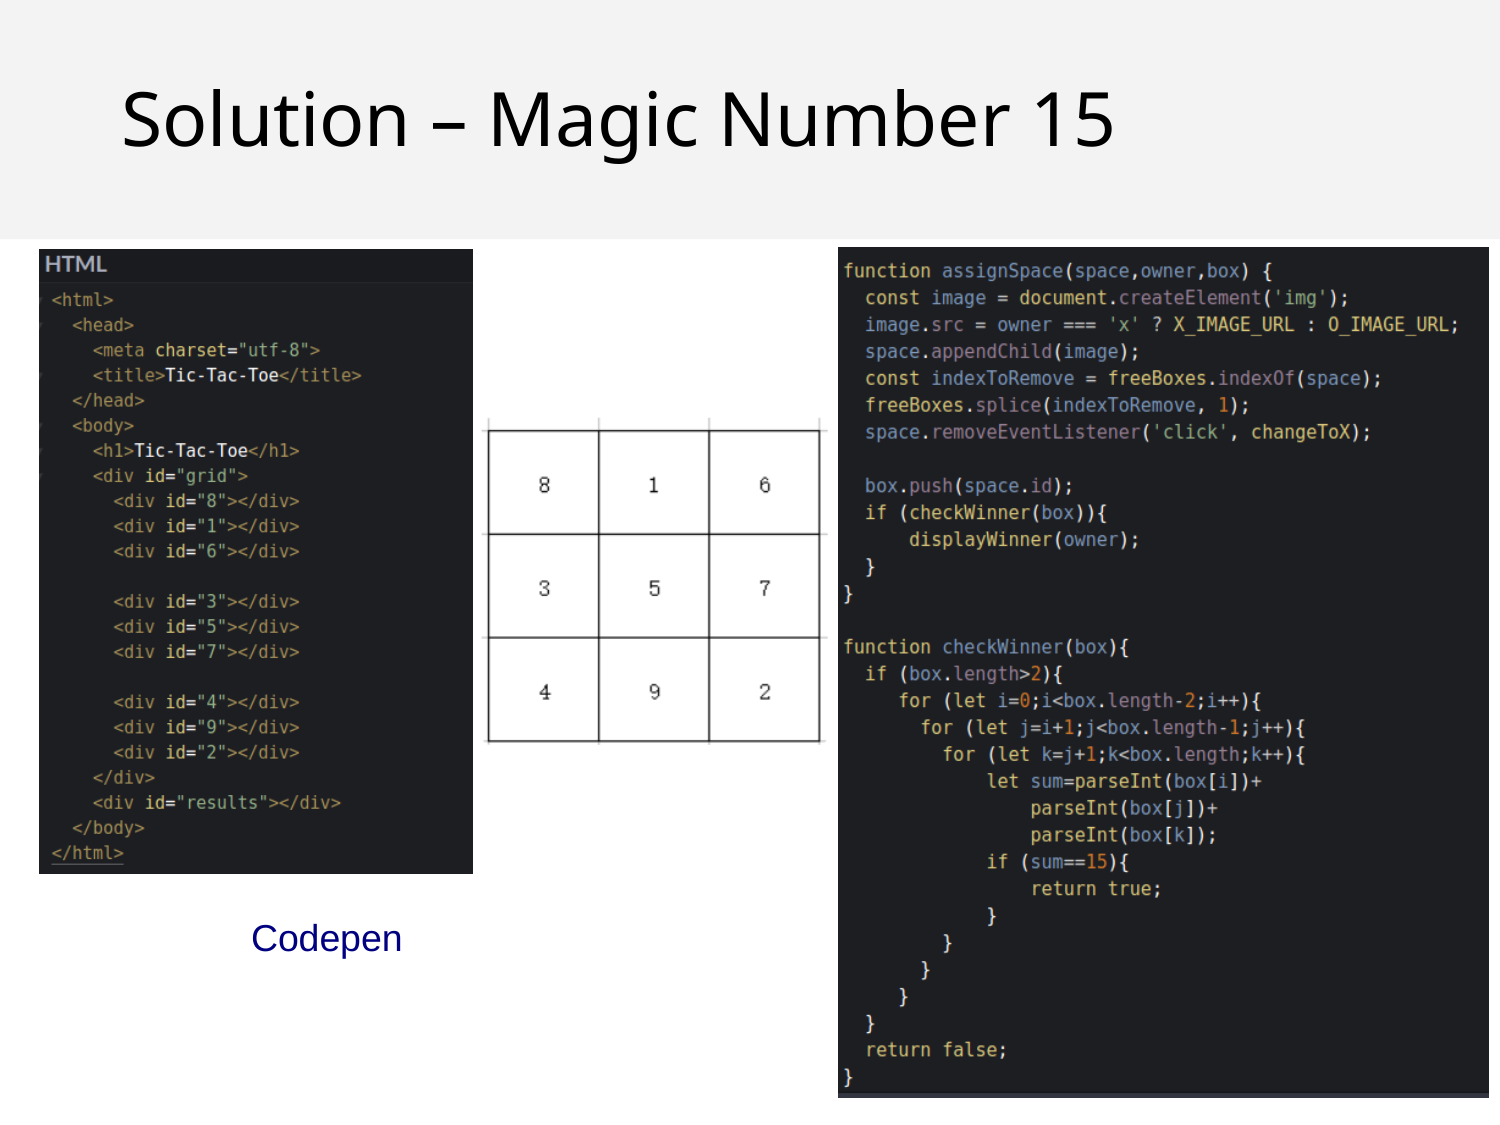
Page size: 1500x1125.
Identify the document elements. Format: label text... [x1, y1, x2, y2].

text_box Codepen [236, 910, 638, 968]
picture [838, 247, 1489, 1098]
title Solution – Magic Number 15 [106, 56, 1350, 183]
picture [39, 249, 834, 875]
